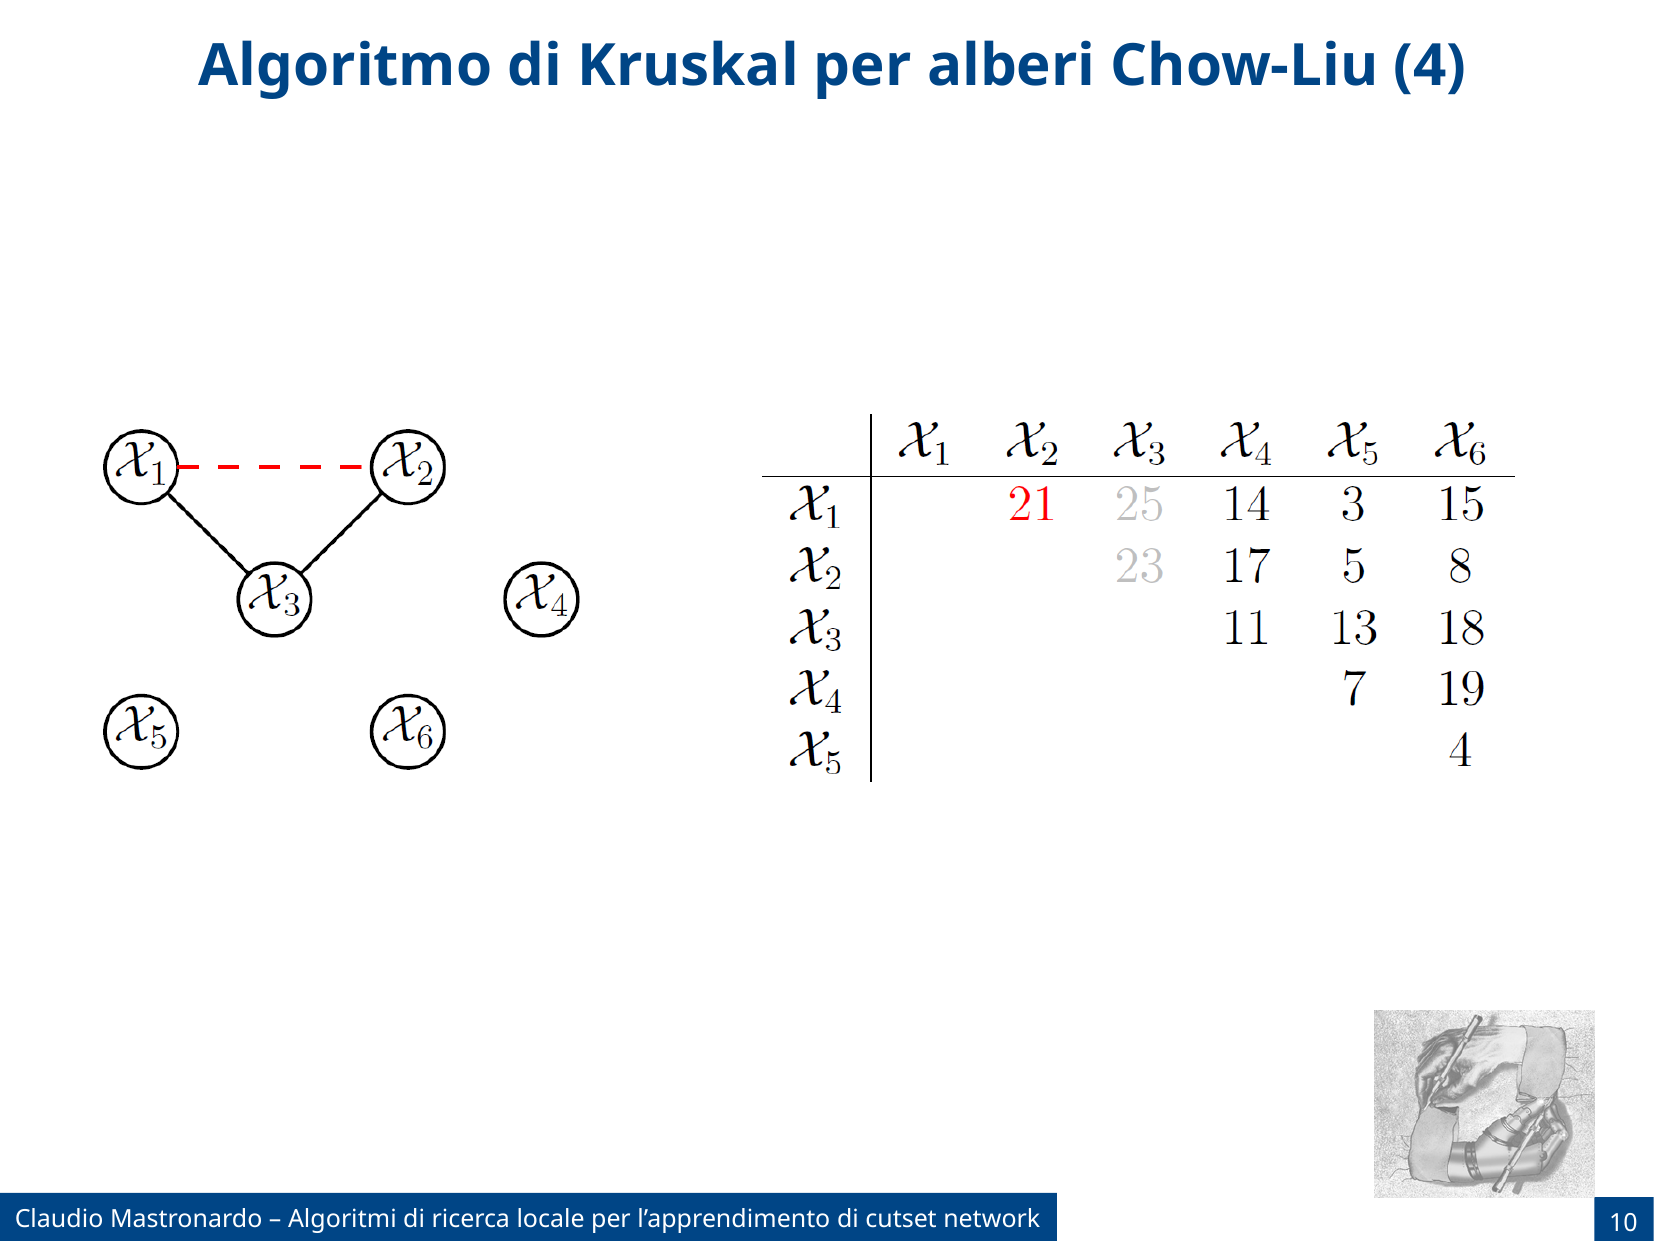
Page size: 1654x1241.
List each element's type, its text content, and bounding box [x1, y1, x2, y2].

chart [93, 409, 1527, 782]
title Algoritmo di Kruskal per alberi Chow-Liu (4) [41, 17, 1625, 107]
